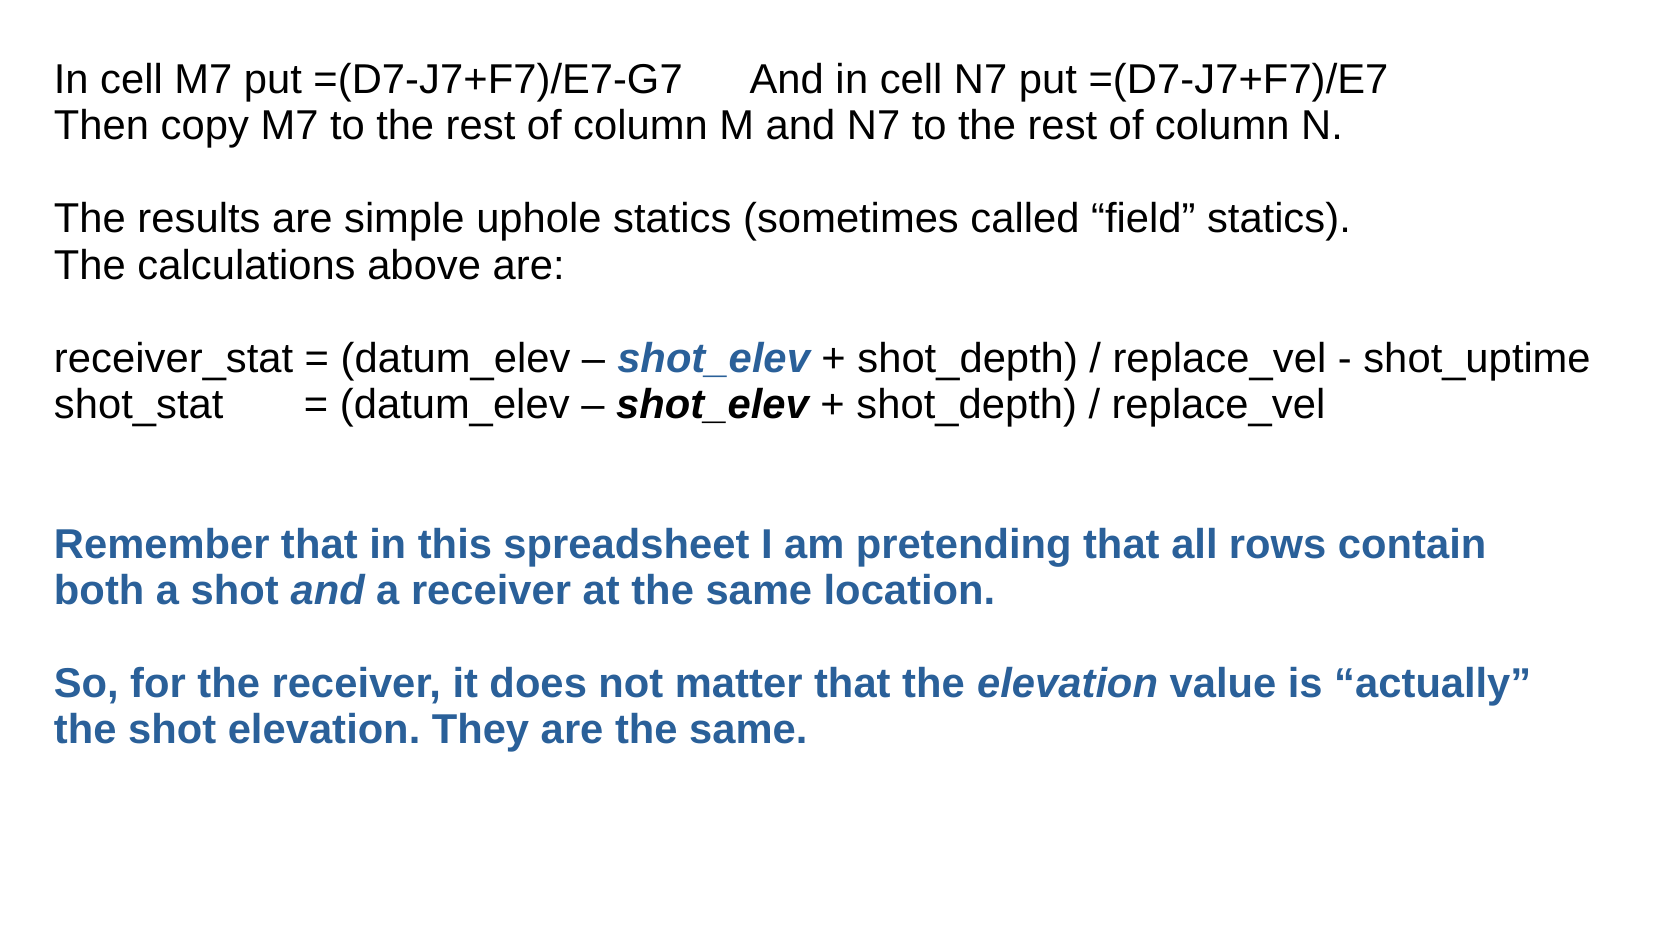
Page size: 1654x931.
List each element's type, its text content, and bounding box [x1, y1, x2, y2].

text_box In cell M7 put =(D7-J7+F7)/E7-G7 And in cell N7 put =(D7-J7+F7)/E7 Then copy M7 to the rest of column M and N7 to the rest of column N. The results are simple uphole statics (sometimes called “field” statics). The calculations above are: receiver_stat = (datum_elev – shot_elev + shot_depth) / replace_vel - shot_uptime shot_stat = (datum_elev – shot_elev + shot_depth) / replace_vel Remember that in this spreadsheet I am pretending that all rows contain both a shot and a receiver at the same location. So, for the receiver, it does not matter that the elevation value is “actually” the shot elevation. They are the same. [39, 1, 1654, 931]
